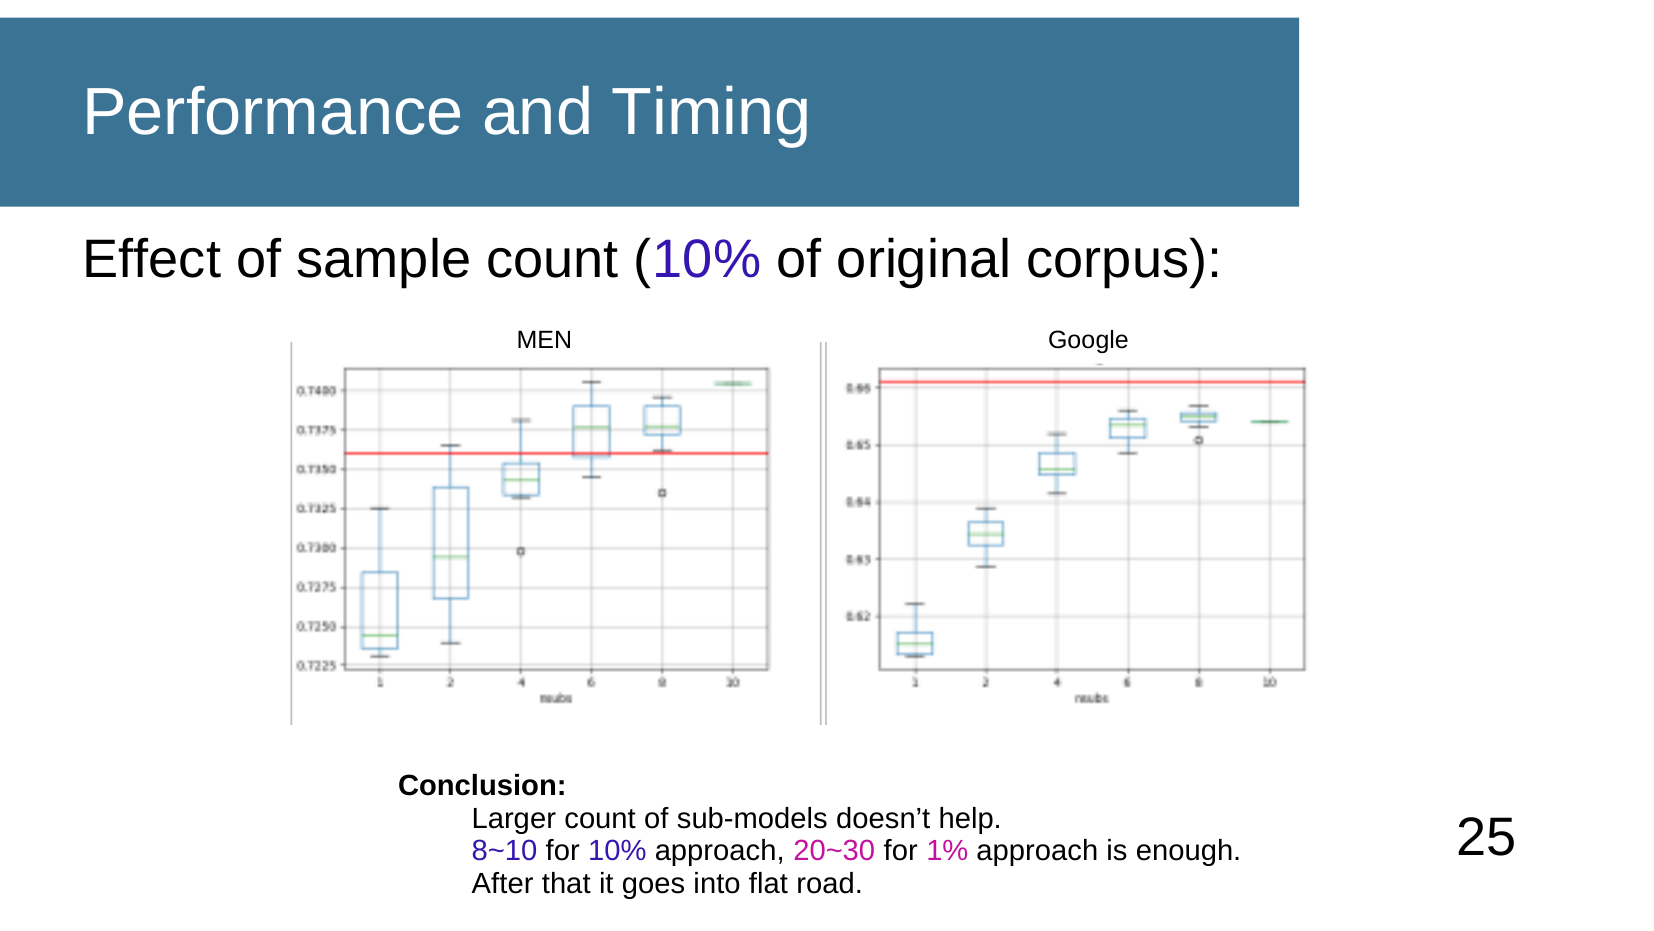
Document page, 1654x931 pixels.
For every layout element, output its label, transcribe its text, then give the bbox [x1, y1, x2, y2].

list Effect of sample count (10% of original corpus): [82, 224, 1571, 764]
text_box Conclusion: Larger count of sub-models doesn’t help. 8~10 for 10% approach, 20~30 for 1% approach is enough. After that it goes into flat road. [383, 762, 1314, 917]
title Performance and Timing [82, 35, 1234, 189]
text_box MEN [501, 318, 588, 364]
picture [245, 342, 1340, 725]
text_box Google [1033, 318, 1145, 364]
